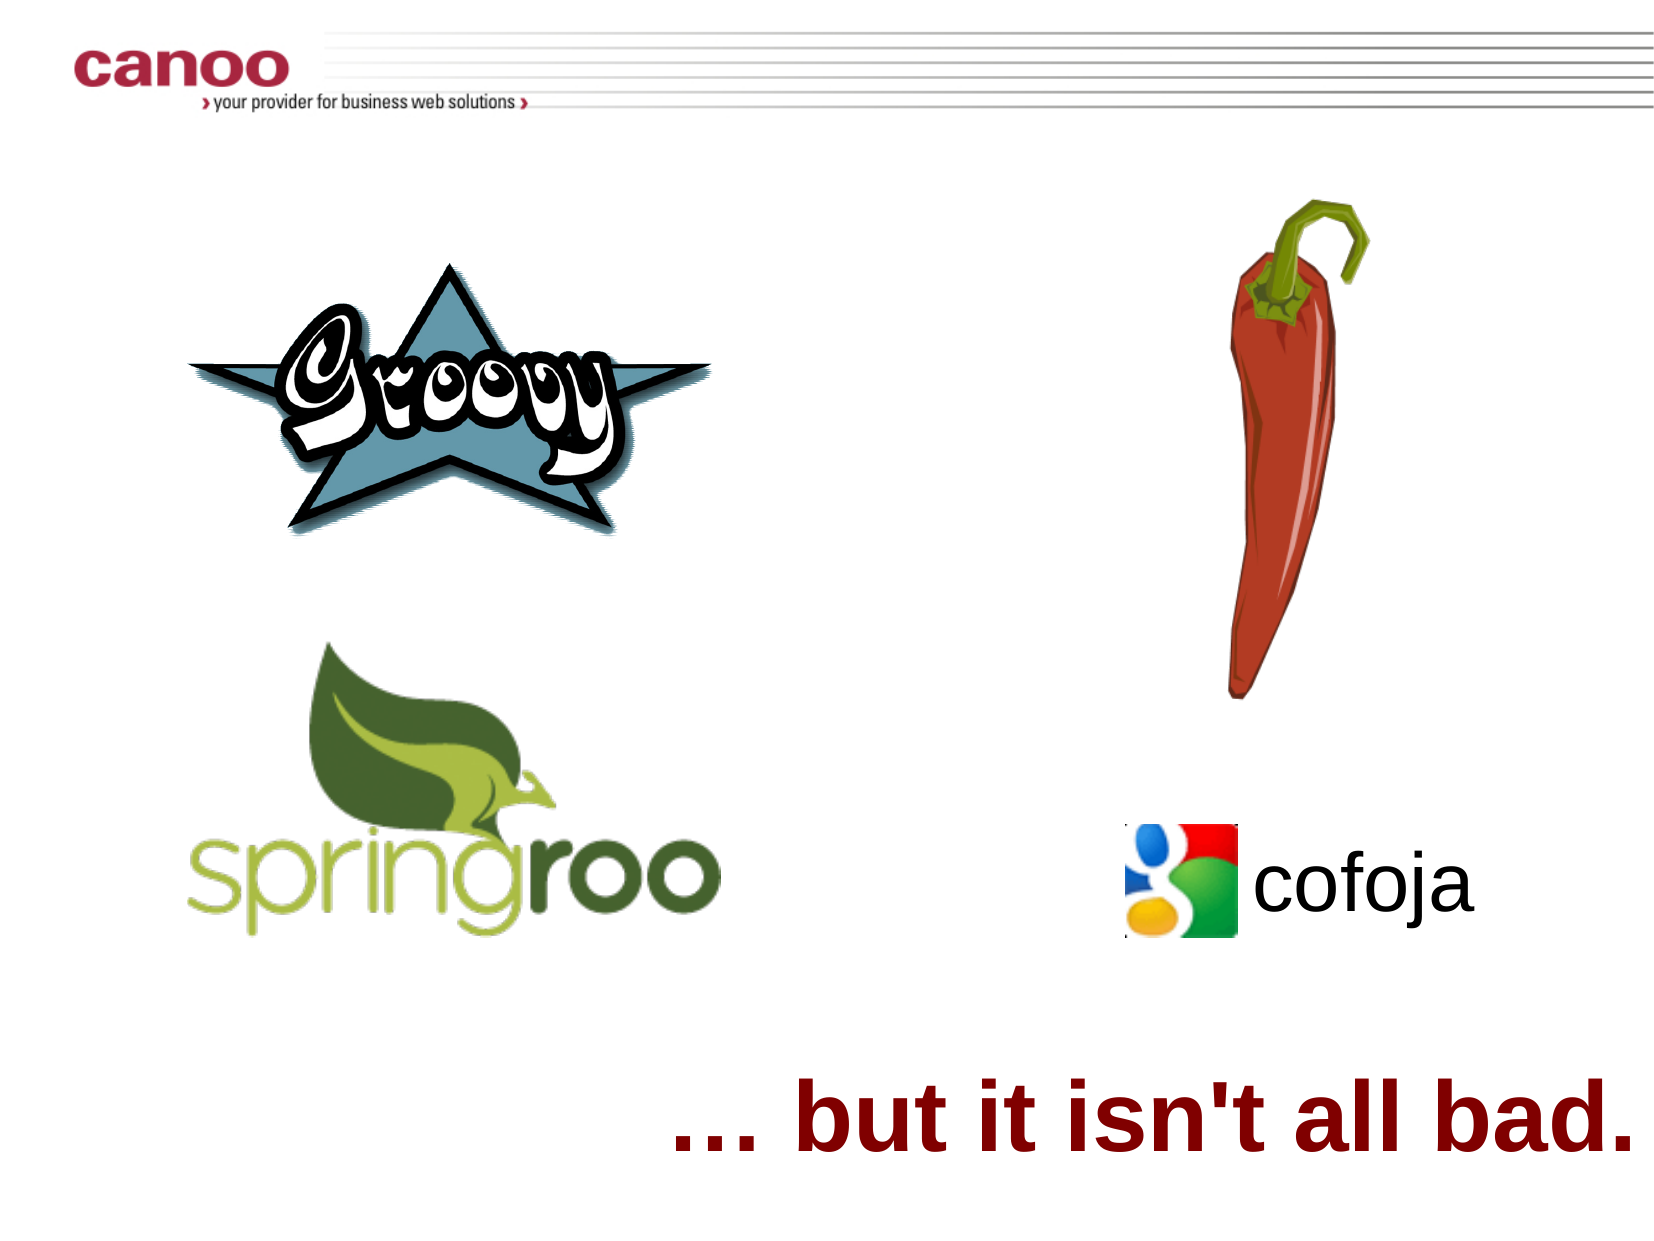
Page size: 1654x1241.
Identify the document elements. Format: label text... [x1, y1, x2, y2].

picture [1125, 824, 1238, 938]
text_box cofoja [1237, 829, 1490, 938]
picture [1210, 187, 1388, 712]
title … but it isn't all bad. [150, 1054, 1638, 1179]
picture [187, 641, 721, 938]
picture [187, 262, 713, 539]
picture [0, 0, 1654, 166]
